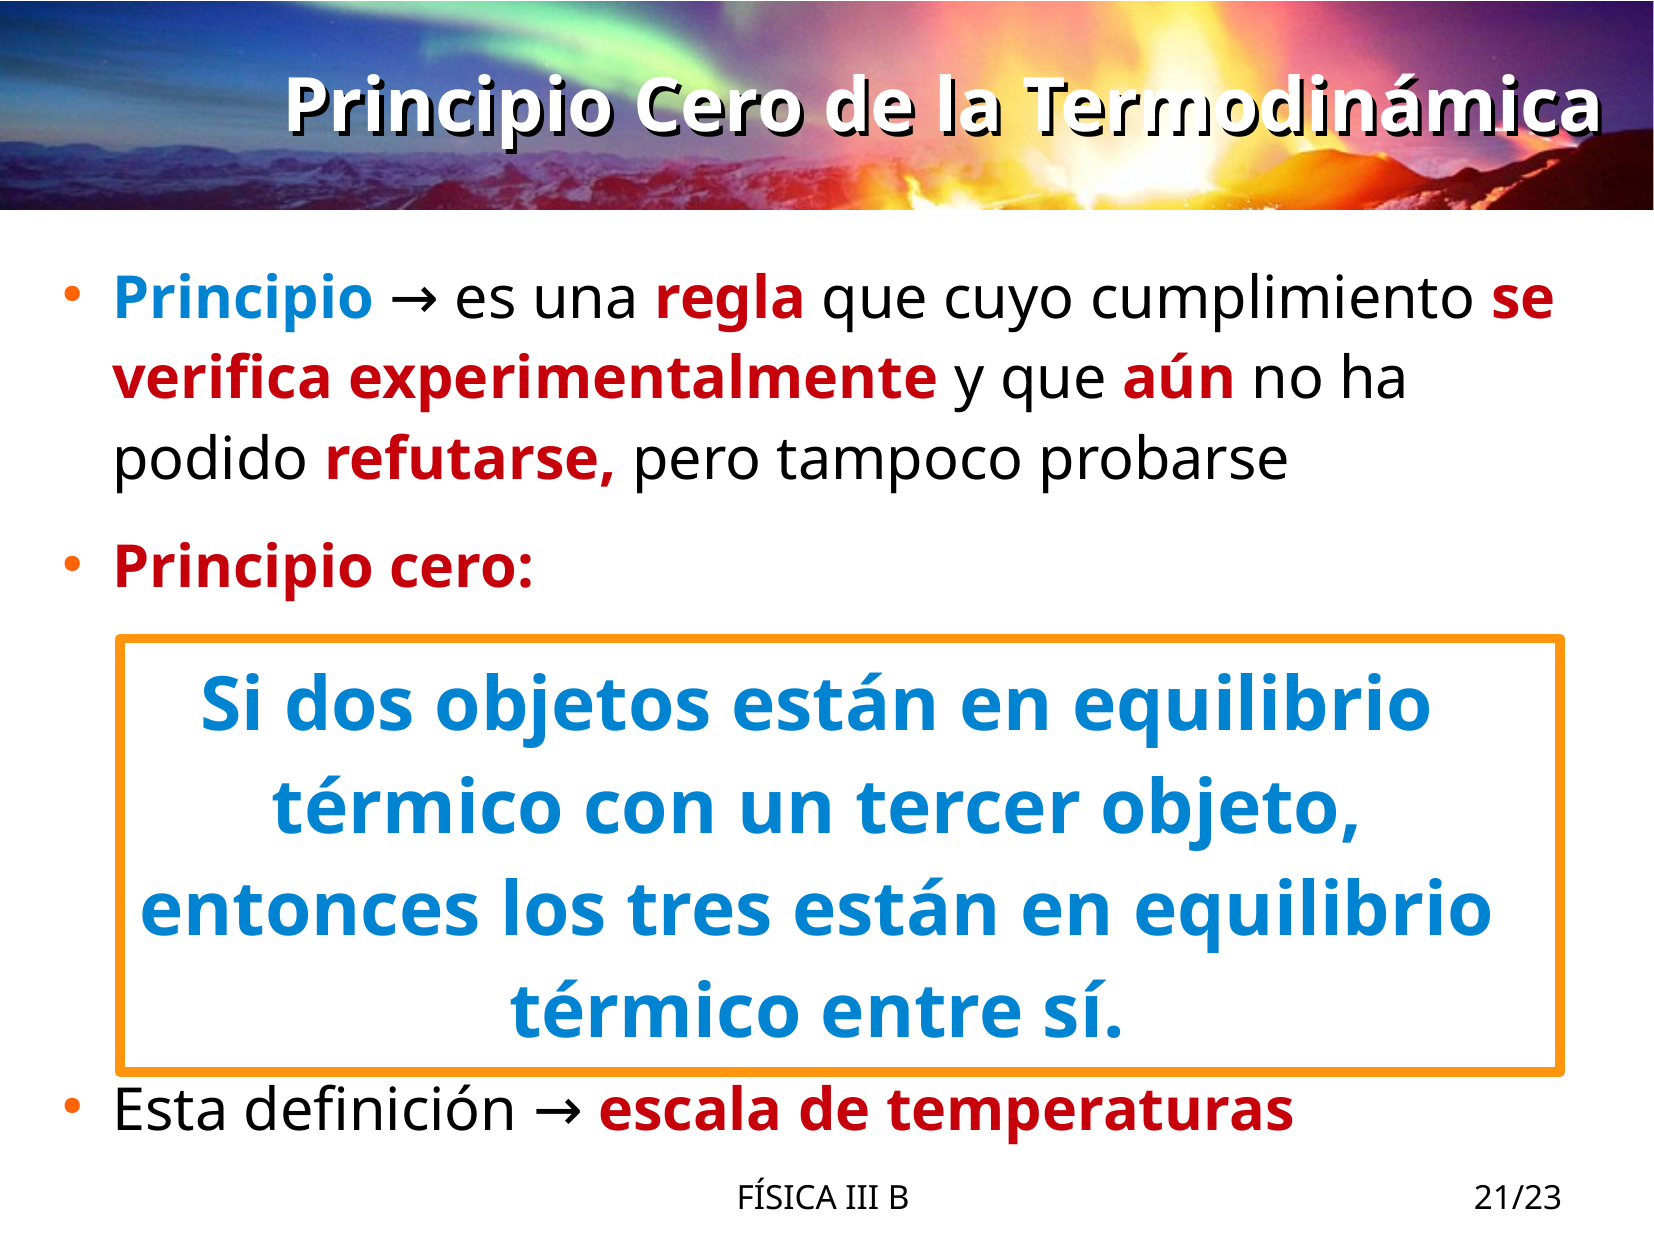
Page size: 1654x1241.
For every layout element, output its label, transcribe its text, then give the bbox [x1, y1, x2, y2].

picture [0, 1, 1654, 210]
list Principio → es una regla que cuyo cumplimiento se verifica experimentalmente y que aún no ha podido refutarse, pero tampoco probarse Principio cero: Esta definición → escala de temperaturas [45, 255, 1606, 1156]
text_box Si dos objetos están en equilibrio térmico con un tercer objeto, entonces los tres están en equilibrio térmico entre sí. [120, 638, 1561, 1012]
title Principio Cero de la Termodinámica [45, 15, 1606, 191]
